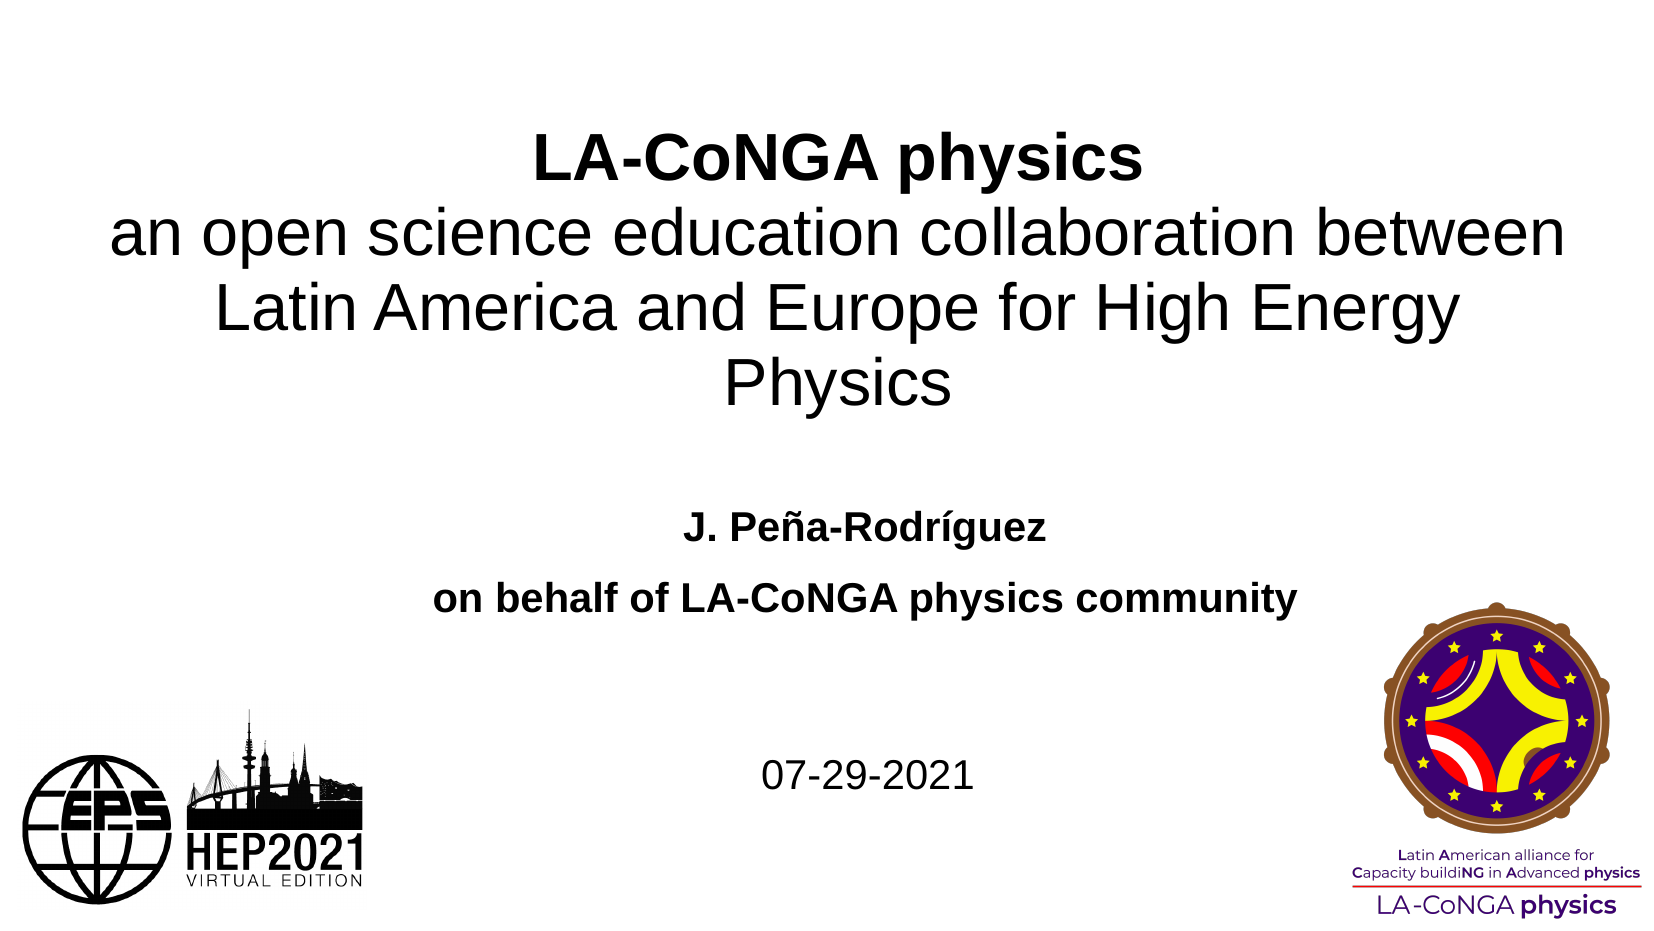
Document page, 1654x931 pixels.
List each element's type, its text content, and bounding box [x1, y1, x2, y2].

text_box J. Peña-Rodríguez on behalf of LA-CoNGA physics community [59, 496, 1654, 677]
picture [17, 701, 367, 910]
title LA-CoNGA physics an open science education collaboration between Latin America and Europe for High Energy Physics [94, 120, 1583, 420]
picture [1352, 677, 1642, 919]
text_box 07-29-2021 [744, 744, 993, 806]
